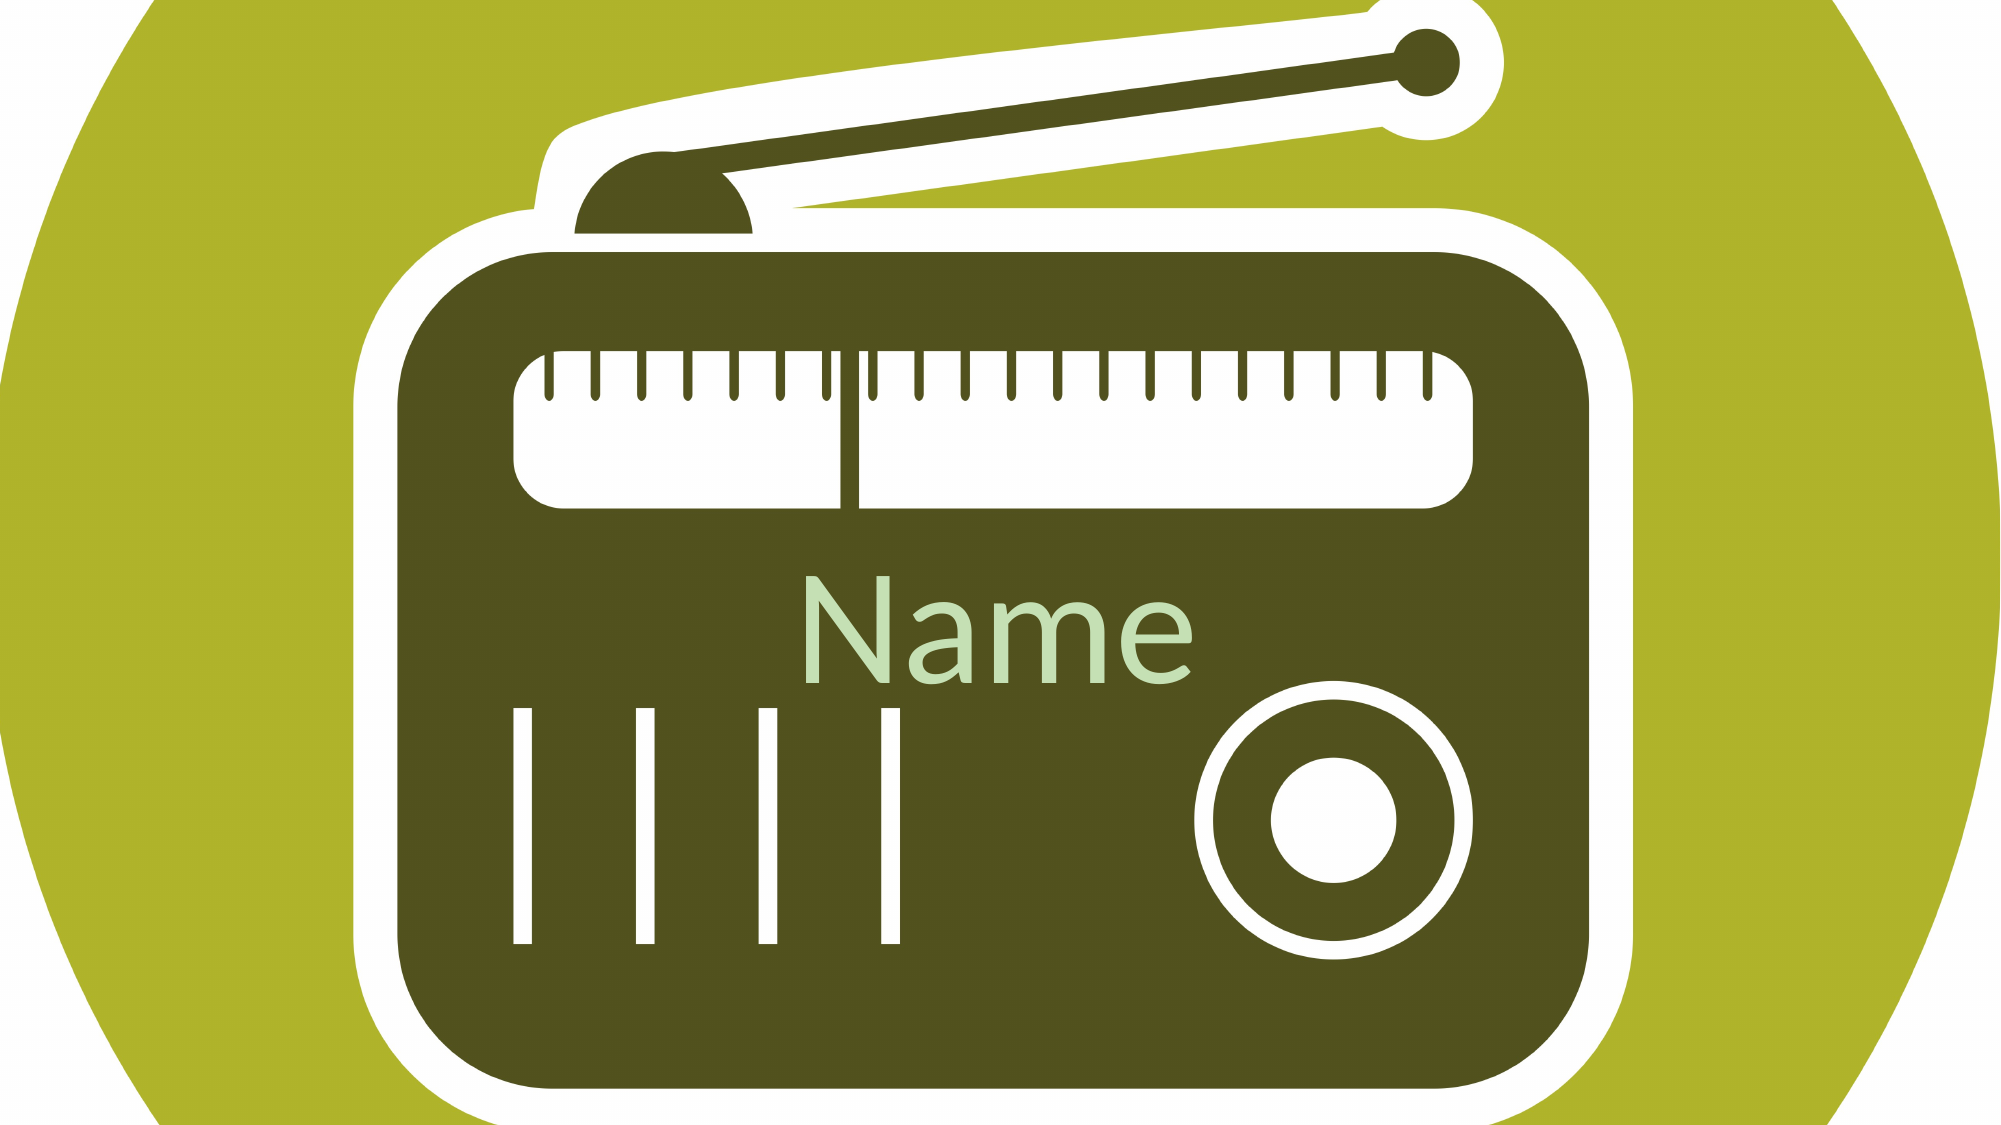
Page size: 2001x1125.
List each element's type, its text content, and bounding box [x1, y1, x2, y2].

text_box Name [779, 508, 2000, 727]
picture [0, 0, 2000, 1125]
